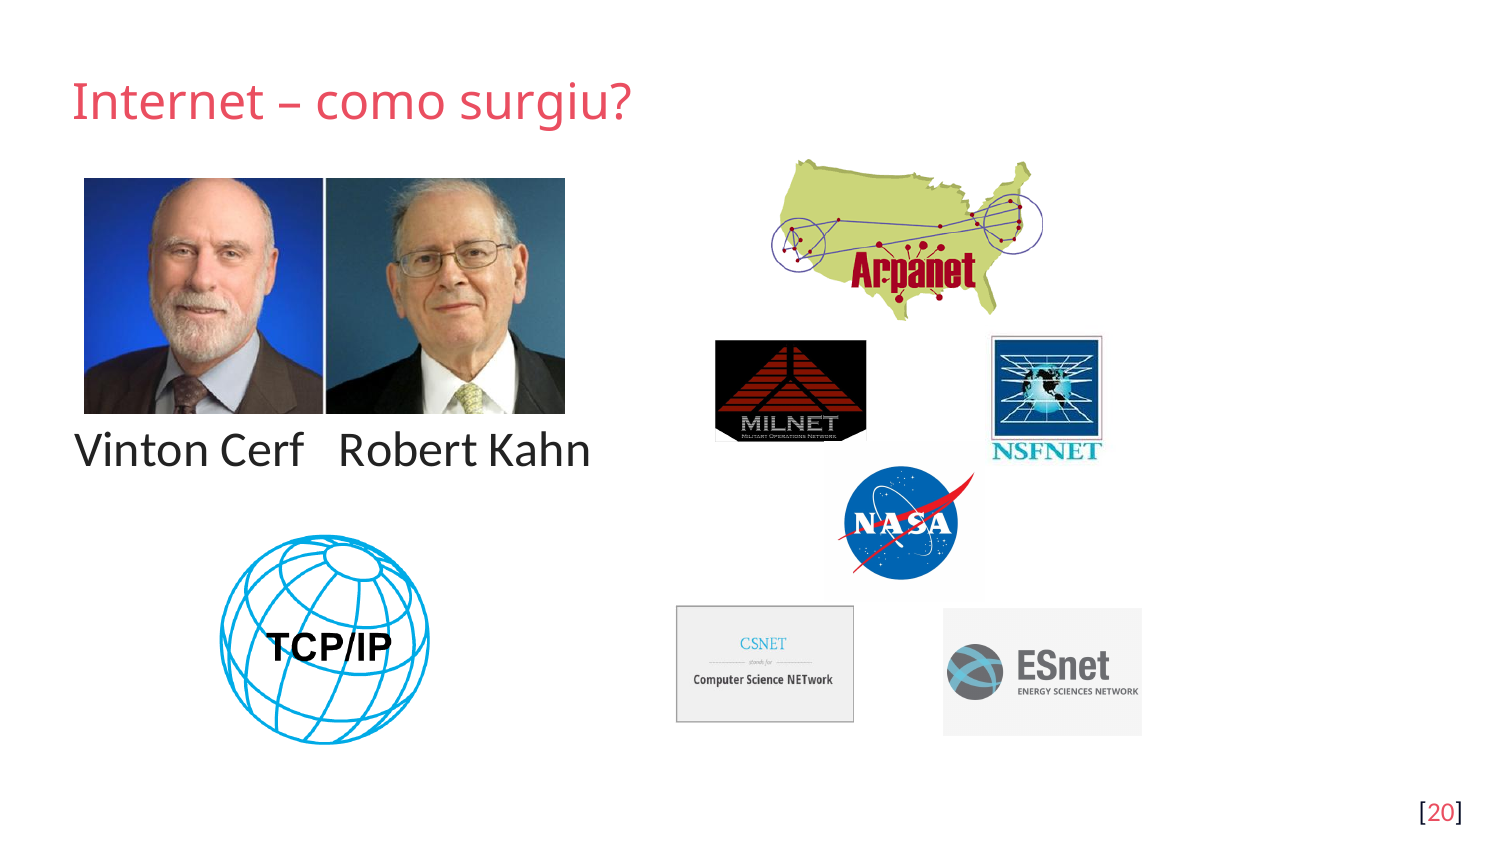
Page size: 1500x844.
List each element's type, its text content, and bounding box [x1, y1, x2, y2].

slide_number [20] [1403, 779, 1494, 844]
picture [943, 608, 1142, 736]
picture [771, 159, 1043, 321]
text_box Vinton Cerf Robert Kahn [52, 409, 614, 485]
picture [675, 605, 854, 723]
picture [84, 178, 565, 409]
text_box Internet – como surgiu? [57, 45, 1274, 126]
picture [215, 529, 434, 749]
picture [715, 325, 1118, 602]
